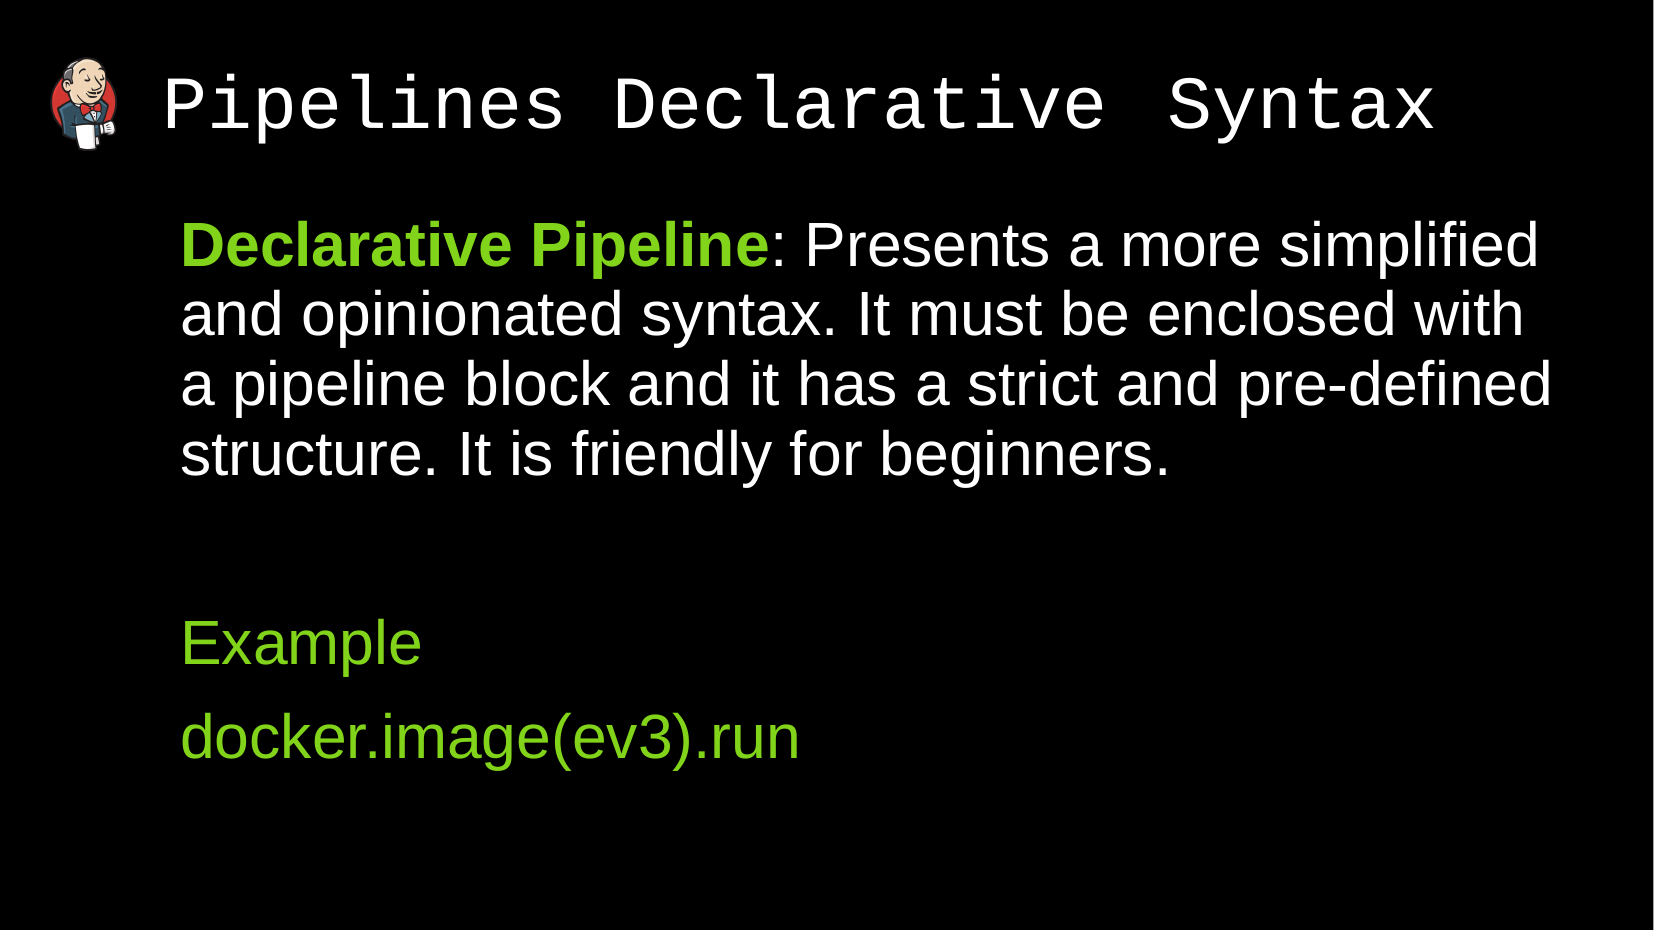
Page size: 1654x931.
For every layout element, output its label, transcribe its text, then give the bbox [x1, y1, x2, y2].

text_box Declarative Pipeline: Presents a more simplified and opinionated syntax. It must be enclosed with a pipeline block and it has a strict and pre-defined structure. It is friendly for beginners. Example docker.image(ev3).run [165, 202, 1583, 869]
picture [47, 54, 118, 154]
text_box Pipelines Declarative Syntax [147, 59, 1607, 166]
